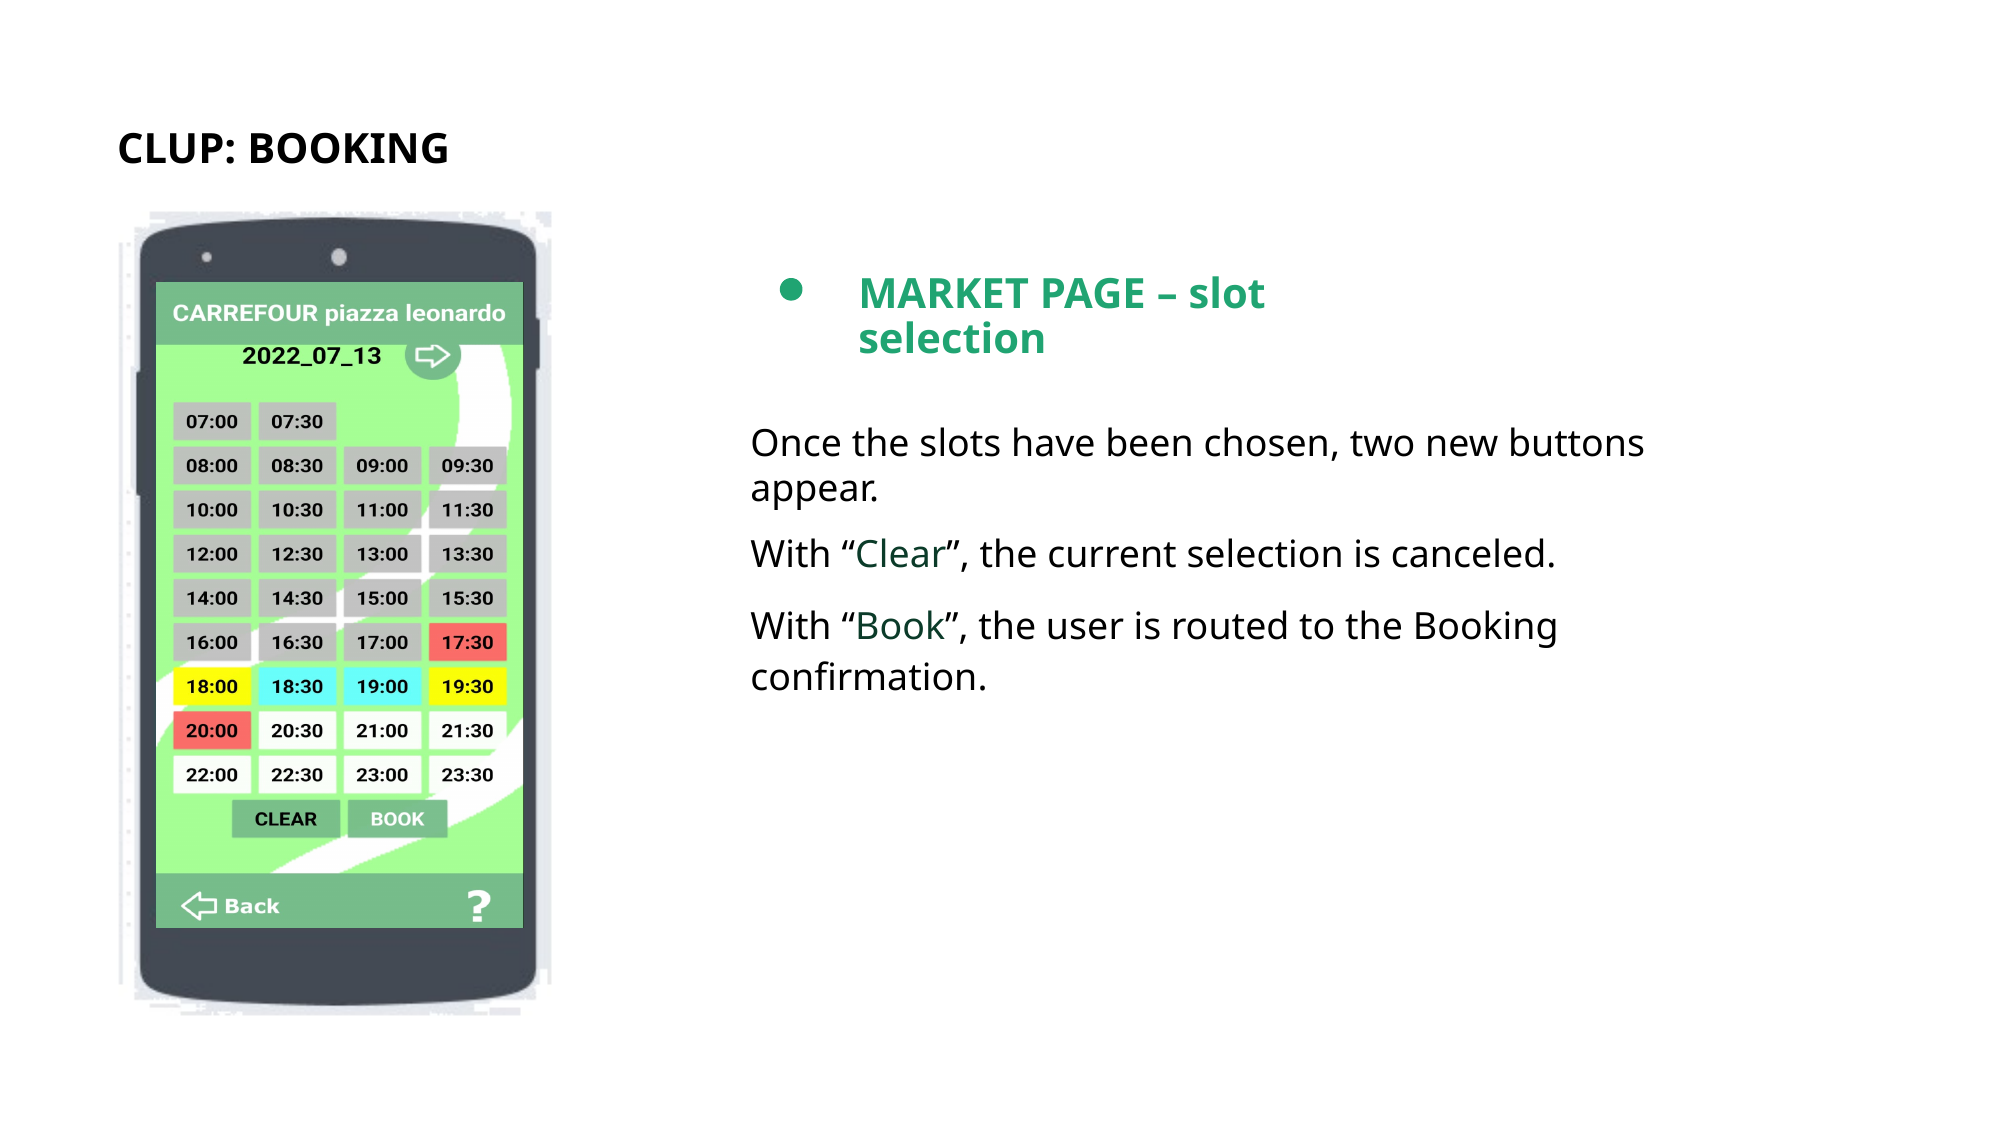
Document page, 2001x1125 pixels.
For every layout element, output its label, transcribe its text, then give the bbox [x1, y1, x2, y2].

title CLUP: BOOKING [102, 118, 1056, 230]
text_box [779, 278, 803, 301]
text_box Once the slots have been chosen, two new buttons appear. With “Clear”, the current selection is canceled. With “Book”, the user is routed to the Booking confirmation. [735, 411, 1704, 818]
text_box MARKET PAGE – slot selection [843, 264, 1442, 315]
picture [83, 181, 593, 1047]
